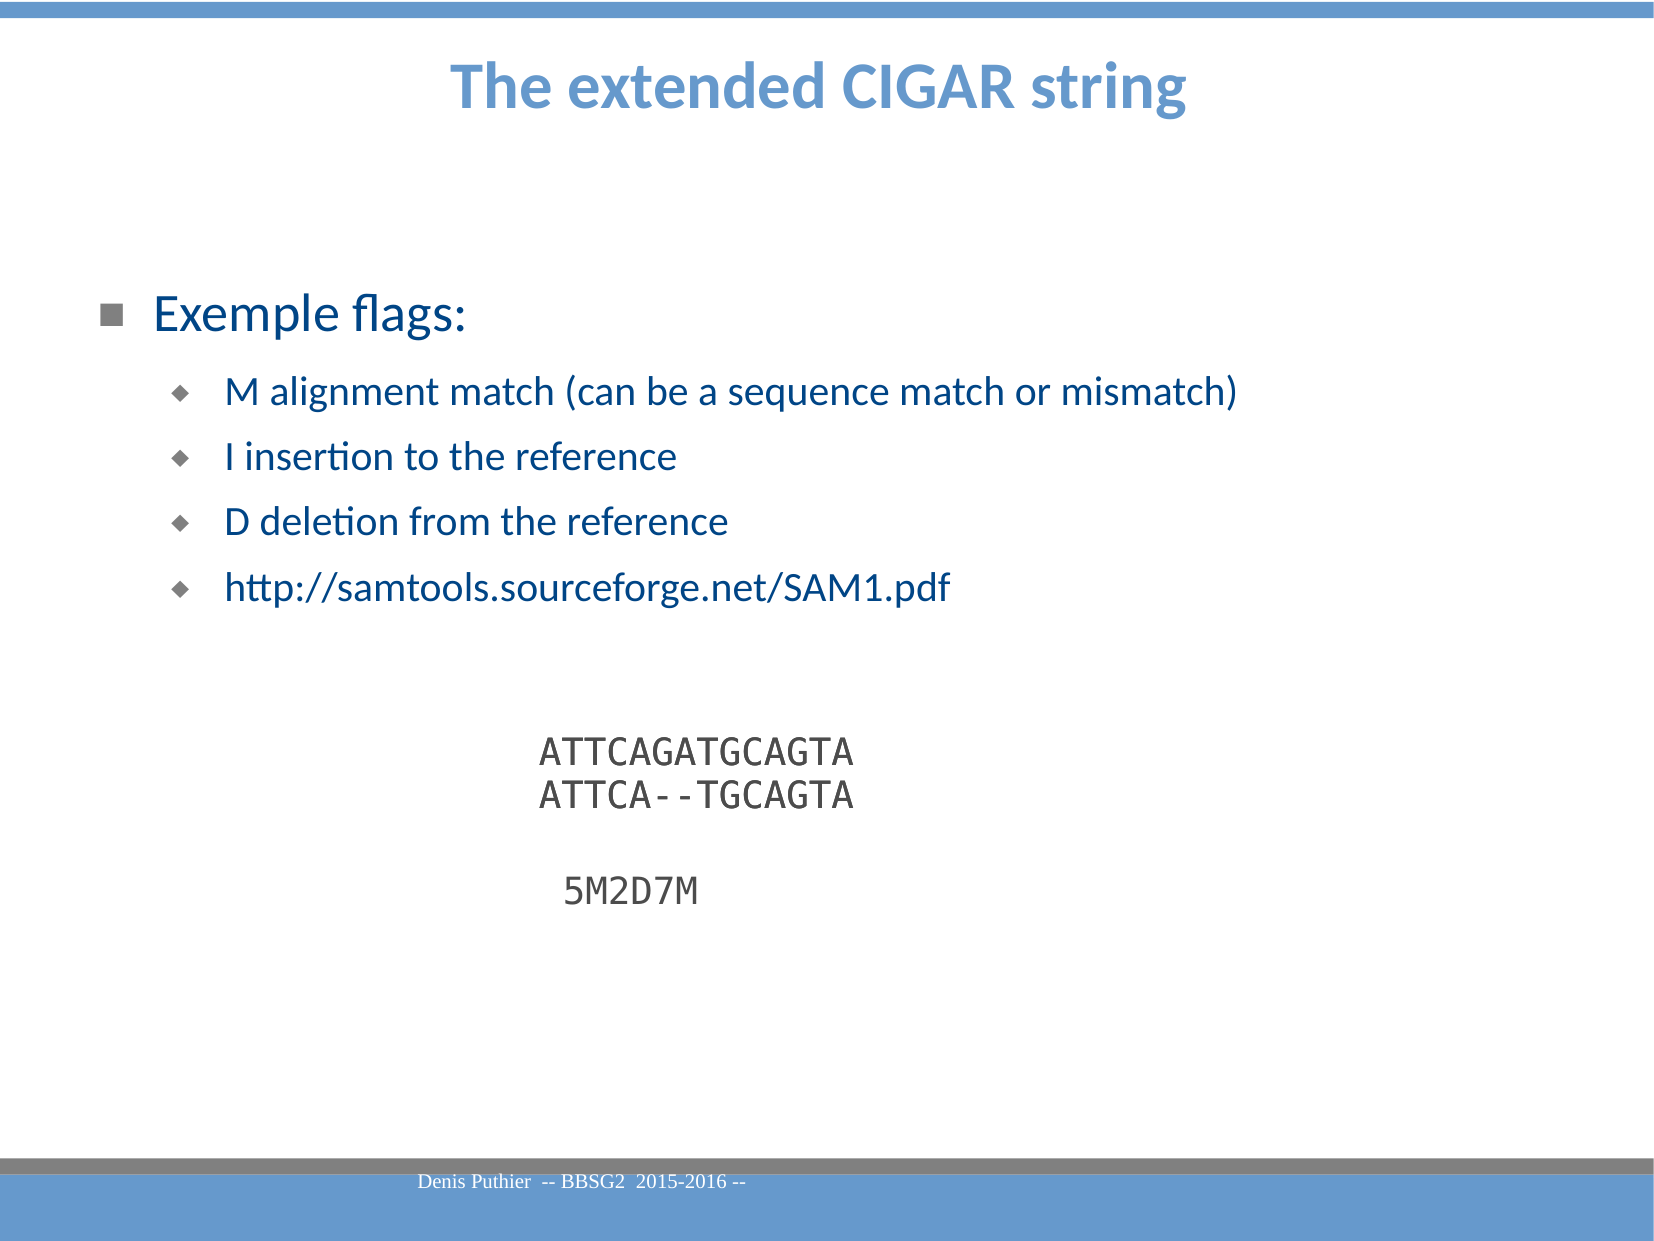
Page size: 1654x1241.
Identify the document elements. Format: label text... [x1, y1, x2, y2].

list Exemple flags: M alignment match (can be a sequence match or mismatch) I insertion to the reference D deletion from the reference http://samtools.sourceforge.net/SAM1.pdf [82, 290, 1571, 1109]
title The extended CIGAR string [75, 0, 1564, 196]
text_box ATTCAGATGCAGTA ATTCA--TGCAGTA [524, 723, 913, 827]
text_box 5M2D7M [548, 862, 937, 922]
